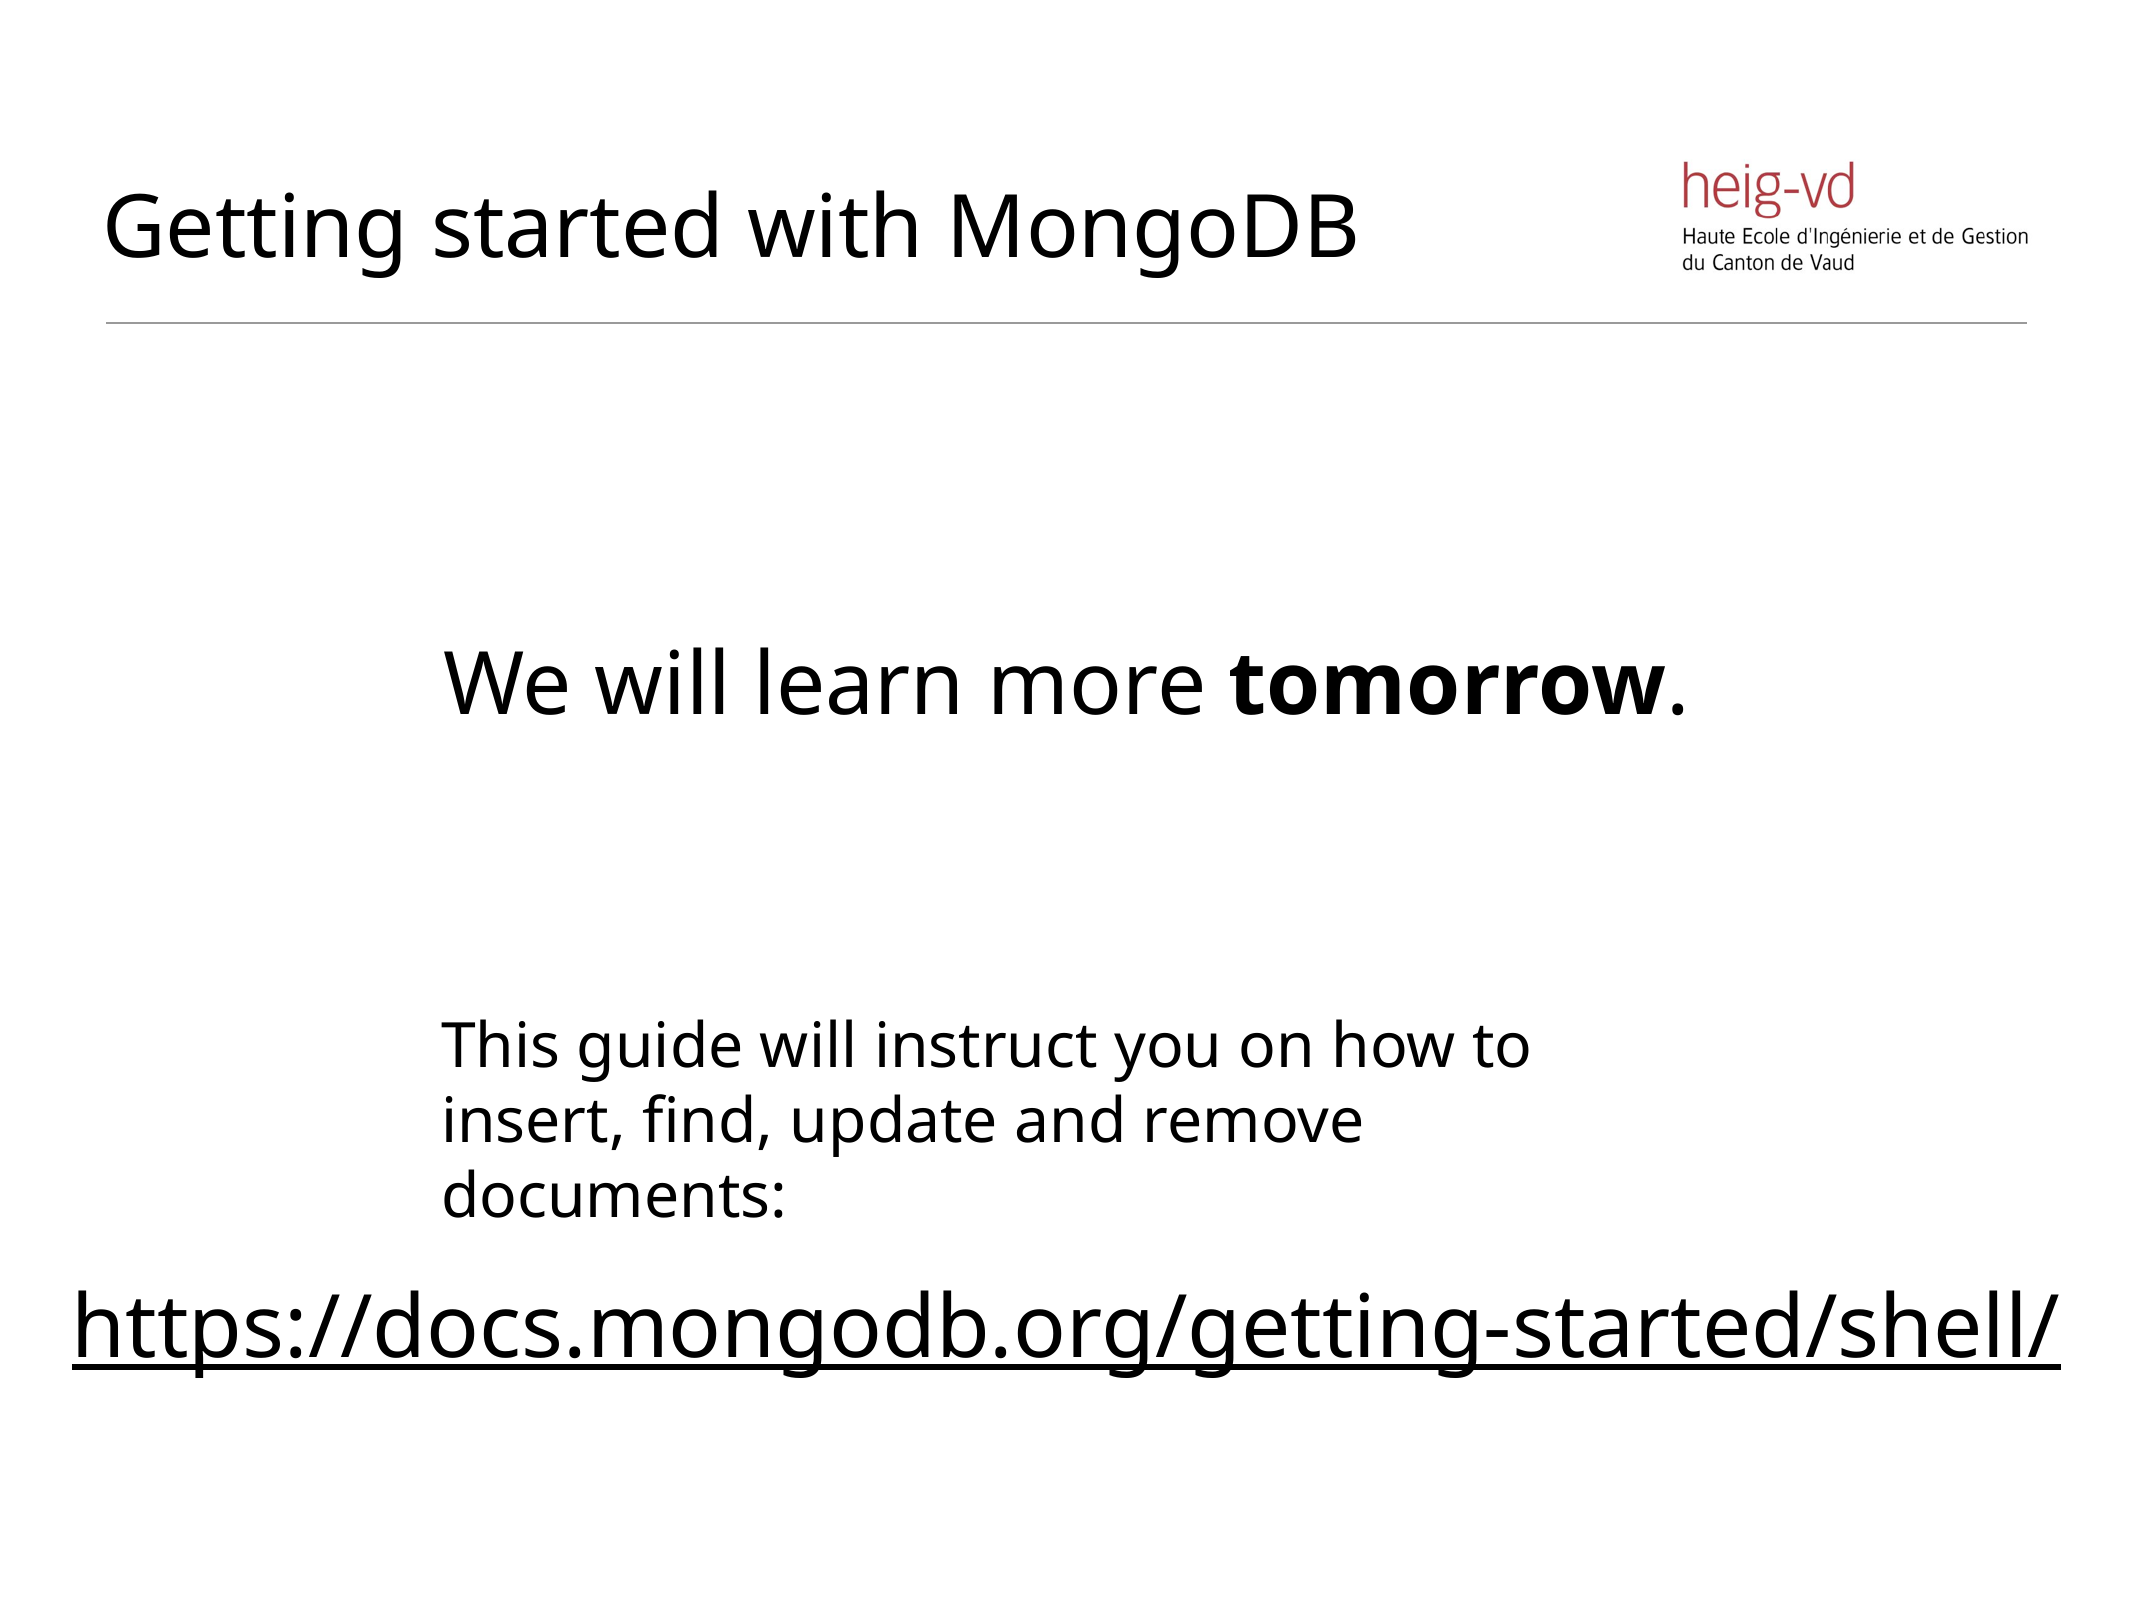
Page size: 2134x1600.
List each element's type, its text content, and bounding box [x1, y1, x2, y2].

title Getting started with MongoDB [93, 54, 2040, 284]
text_box https://docs.mongodb.org/getting-started/shell/ [63, 1261, 2070, 1383]
text_box We will learn more tomorrow. [434, 618, 1699, 741]
text_box This guide will instruct you on how to insert, find, update and remove documents: [432, 996, 1701, 1239]
